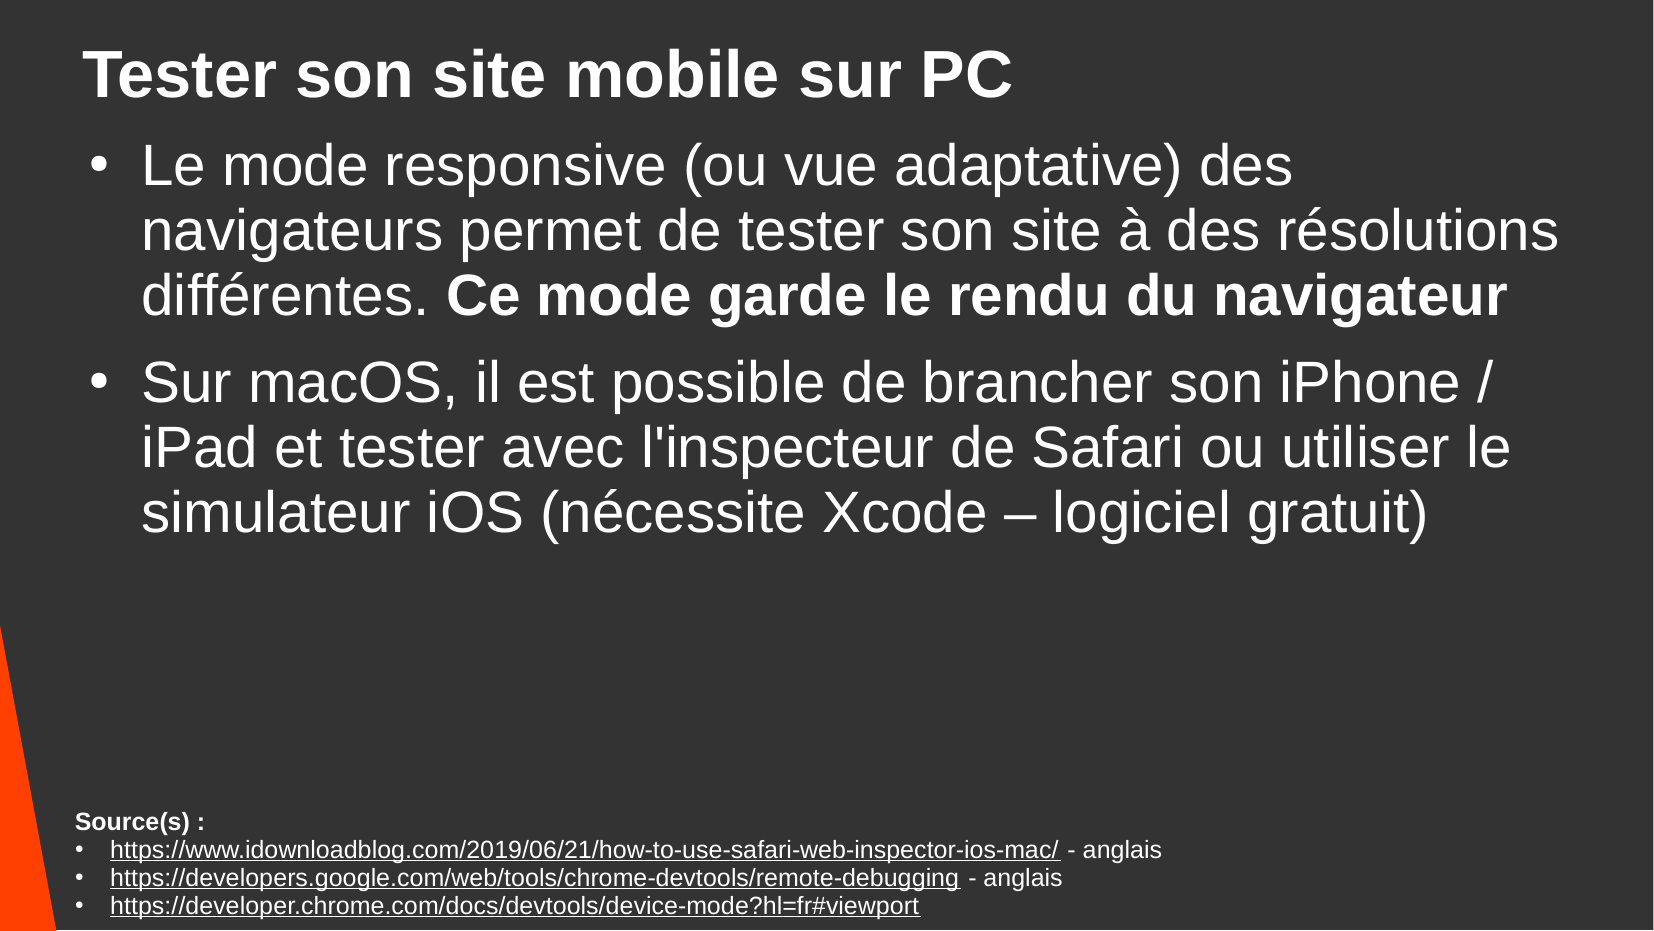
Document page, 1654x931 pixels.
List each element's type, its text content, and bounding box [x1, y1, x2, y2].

text_box Source(s) : https://www.idownloadblog.com/2019/06/21/how-to-use-safari-web-inspector-ios-mac/ - anglais https://developers.google.com/web/tools/chrome-devtools/remote-debugging - anglais https://developer.chrome.com/docs/devtools/device-mode?hl=fr#viewport [60, 800, 1217, 928]
list Le mode responsive (ou vue adaptative) des navigateurs permet de tester son site à des résolutions différentes. Ce mode garde le rendu du navigateur Sur macOS, il est possible de brancher son iPhone / iPad et tester avec l'inspecteur de Safari ou utiliser le simulateur iOS (nécessite Xcode – logiciel gratuit) [70, 132, 1605, 591]
text_box [0, 625, 57, 931]
title Tester son site mobile sur PC [82, 37, 1571, 112]
